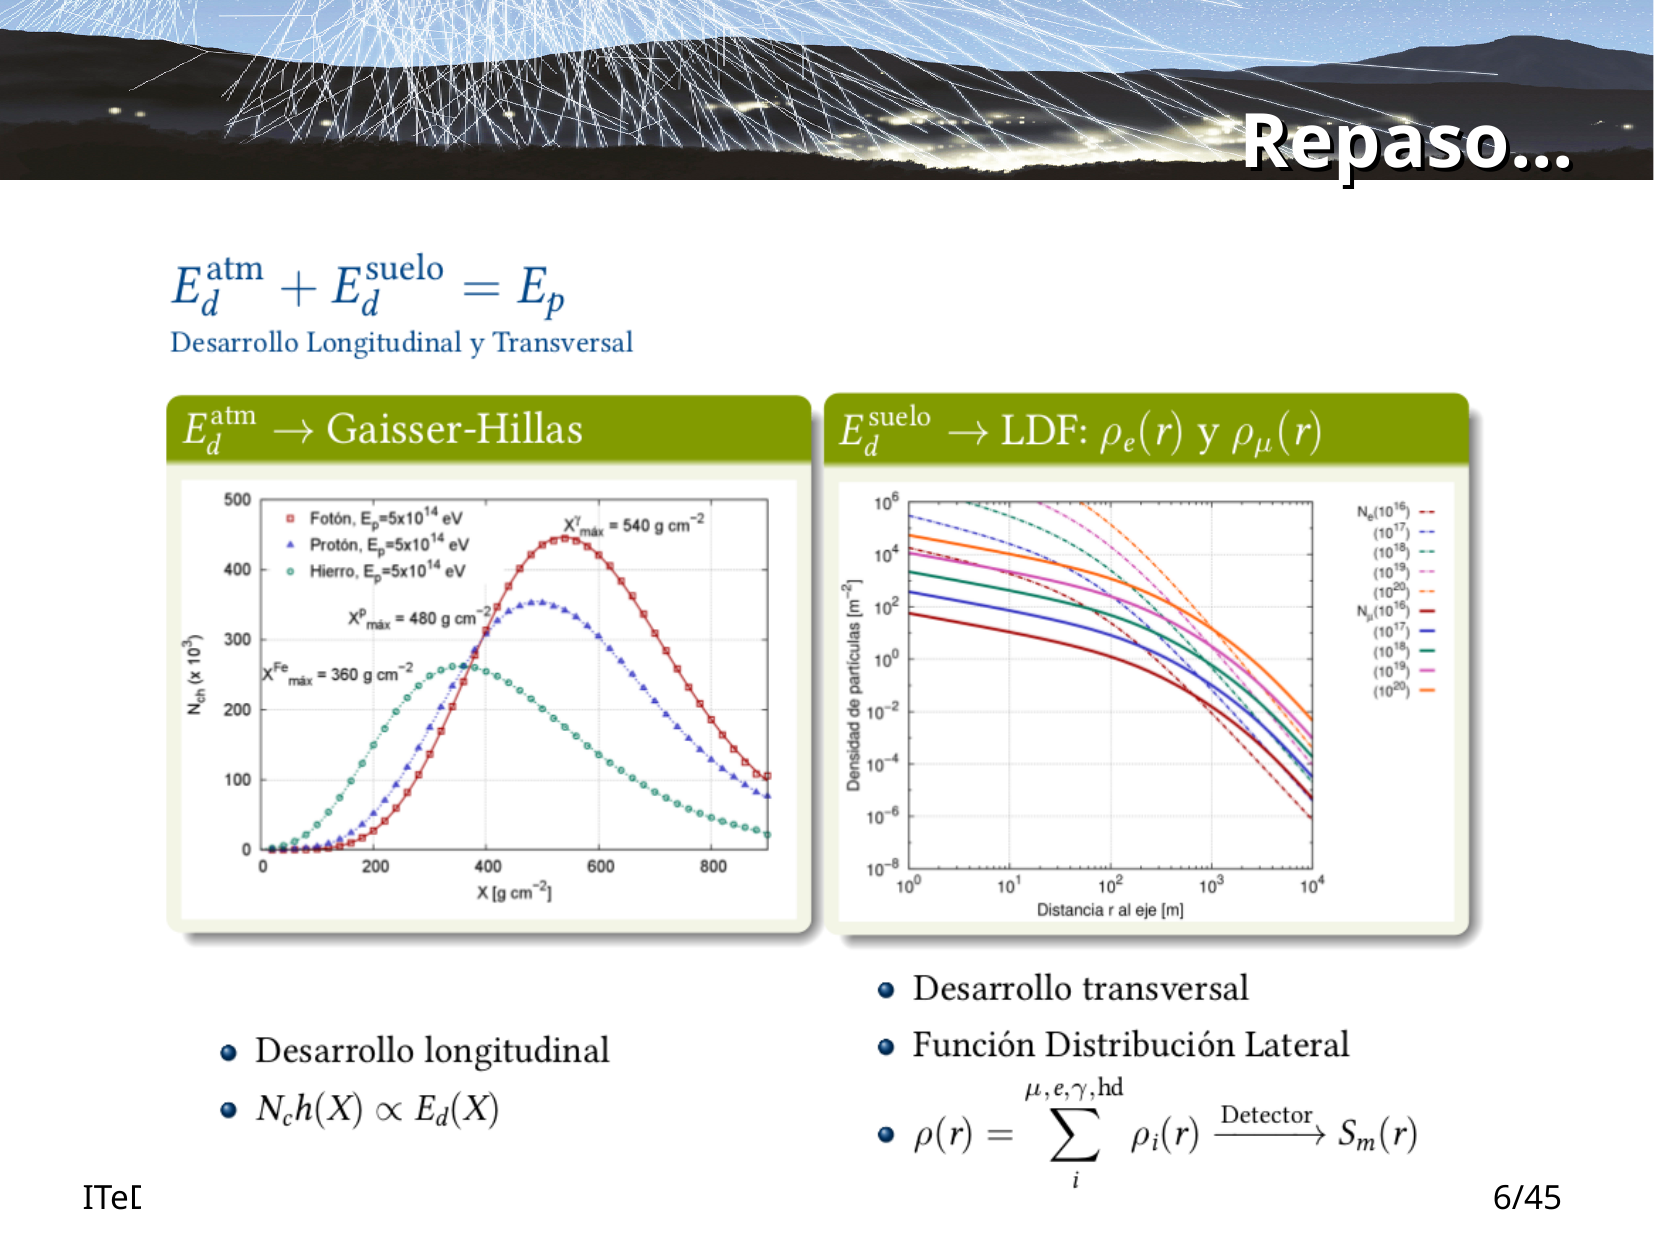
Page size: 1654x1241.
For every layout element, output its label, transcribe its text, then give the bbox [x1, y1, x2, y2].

title Repaso... [86, 49, 1575, 225]
picture [141, 226, 1492, 1217]
picture [0, 0, 1654, 180]
